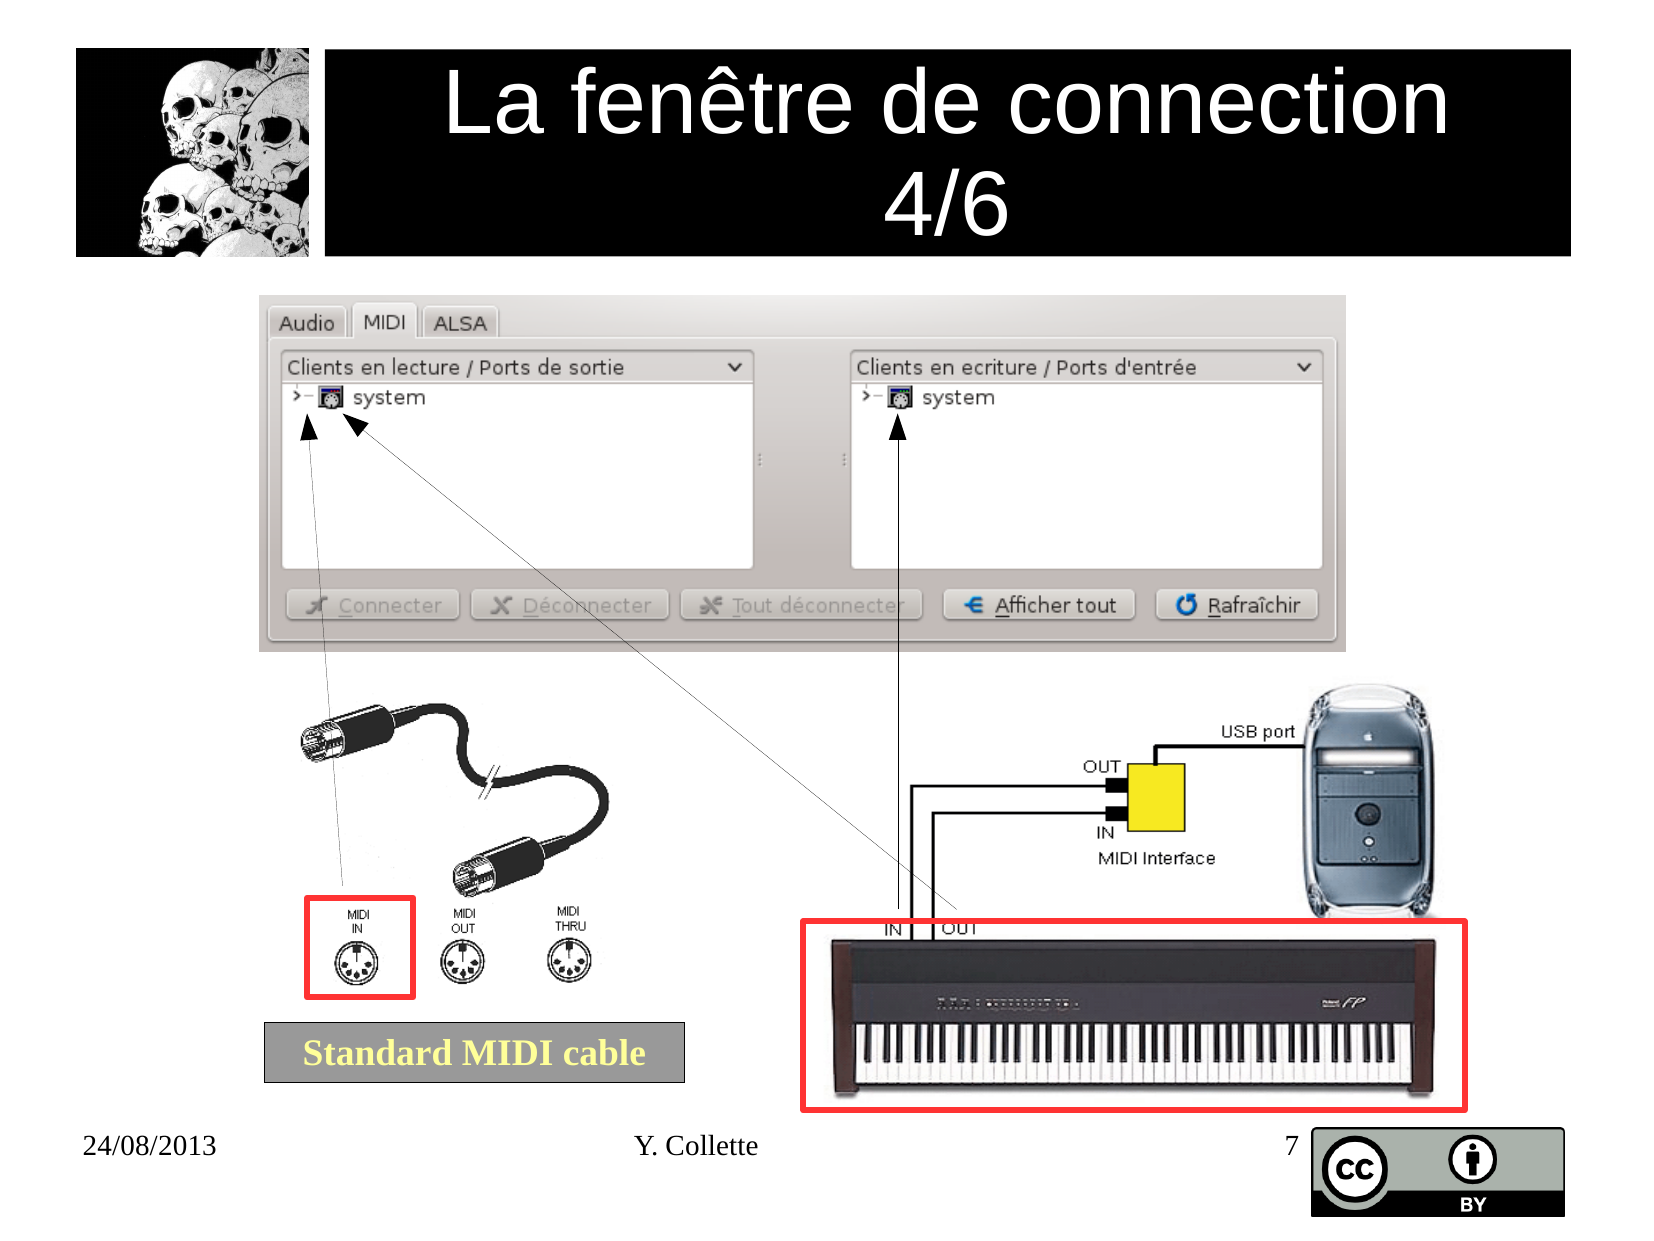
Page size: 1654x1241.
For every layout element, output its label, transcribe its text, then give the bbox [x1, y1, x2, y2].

picture [815, 669, 898, 861]
picture [76, 48, 309, 257]
picture [815, 669, 1455, 918]
text_box Standard MIDI cable [264, 1022, 685, 1083]
picture [294, 692, 619, 998]
title La fenêtre de connection 4/6 [324, 49, 1571, 257]
picture [310, 901, 410, 994]
picture [1311, 1127, 1565, 1217]
picture [259, 295, 1346, 652]
picture [815, 924, 1455, 1107]
